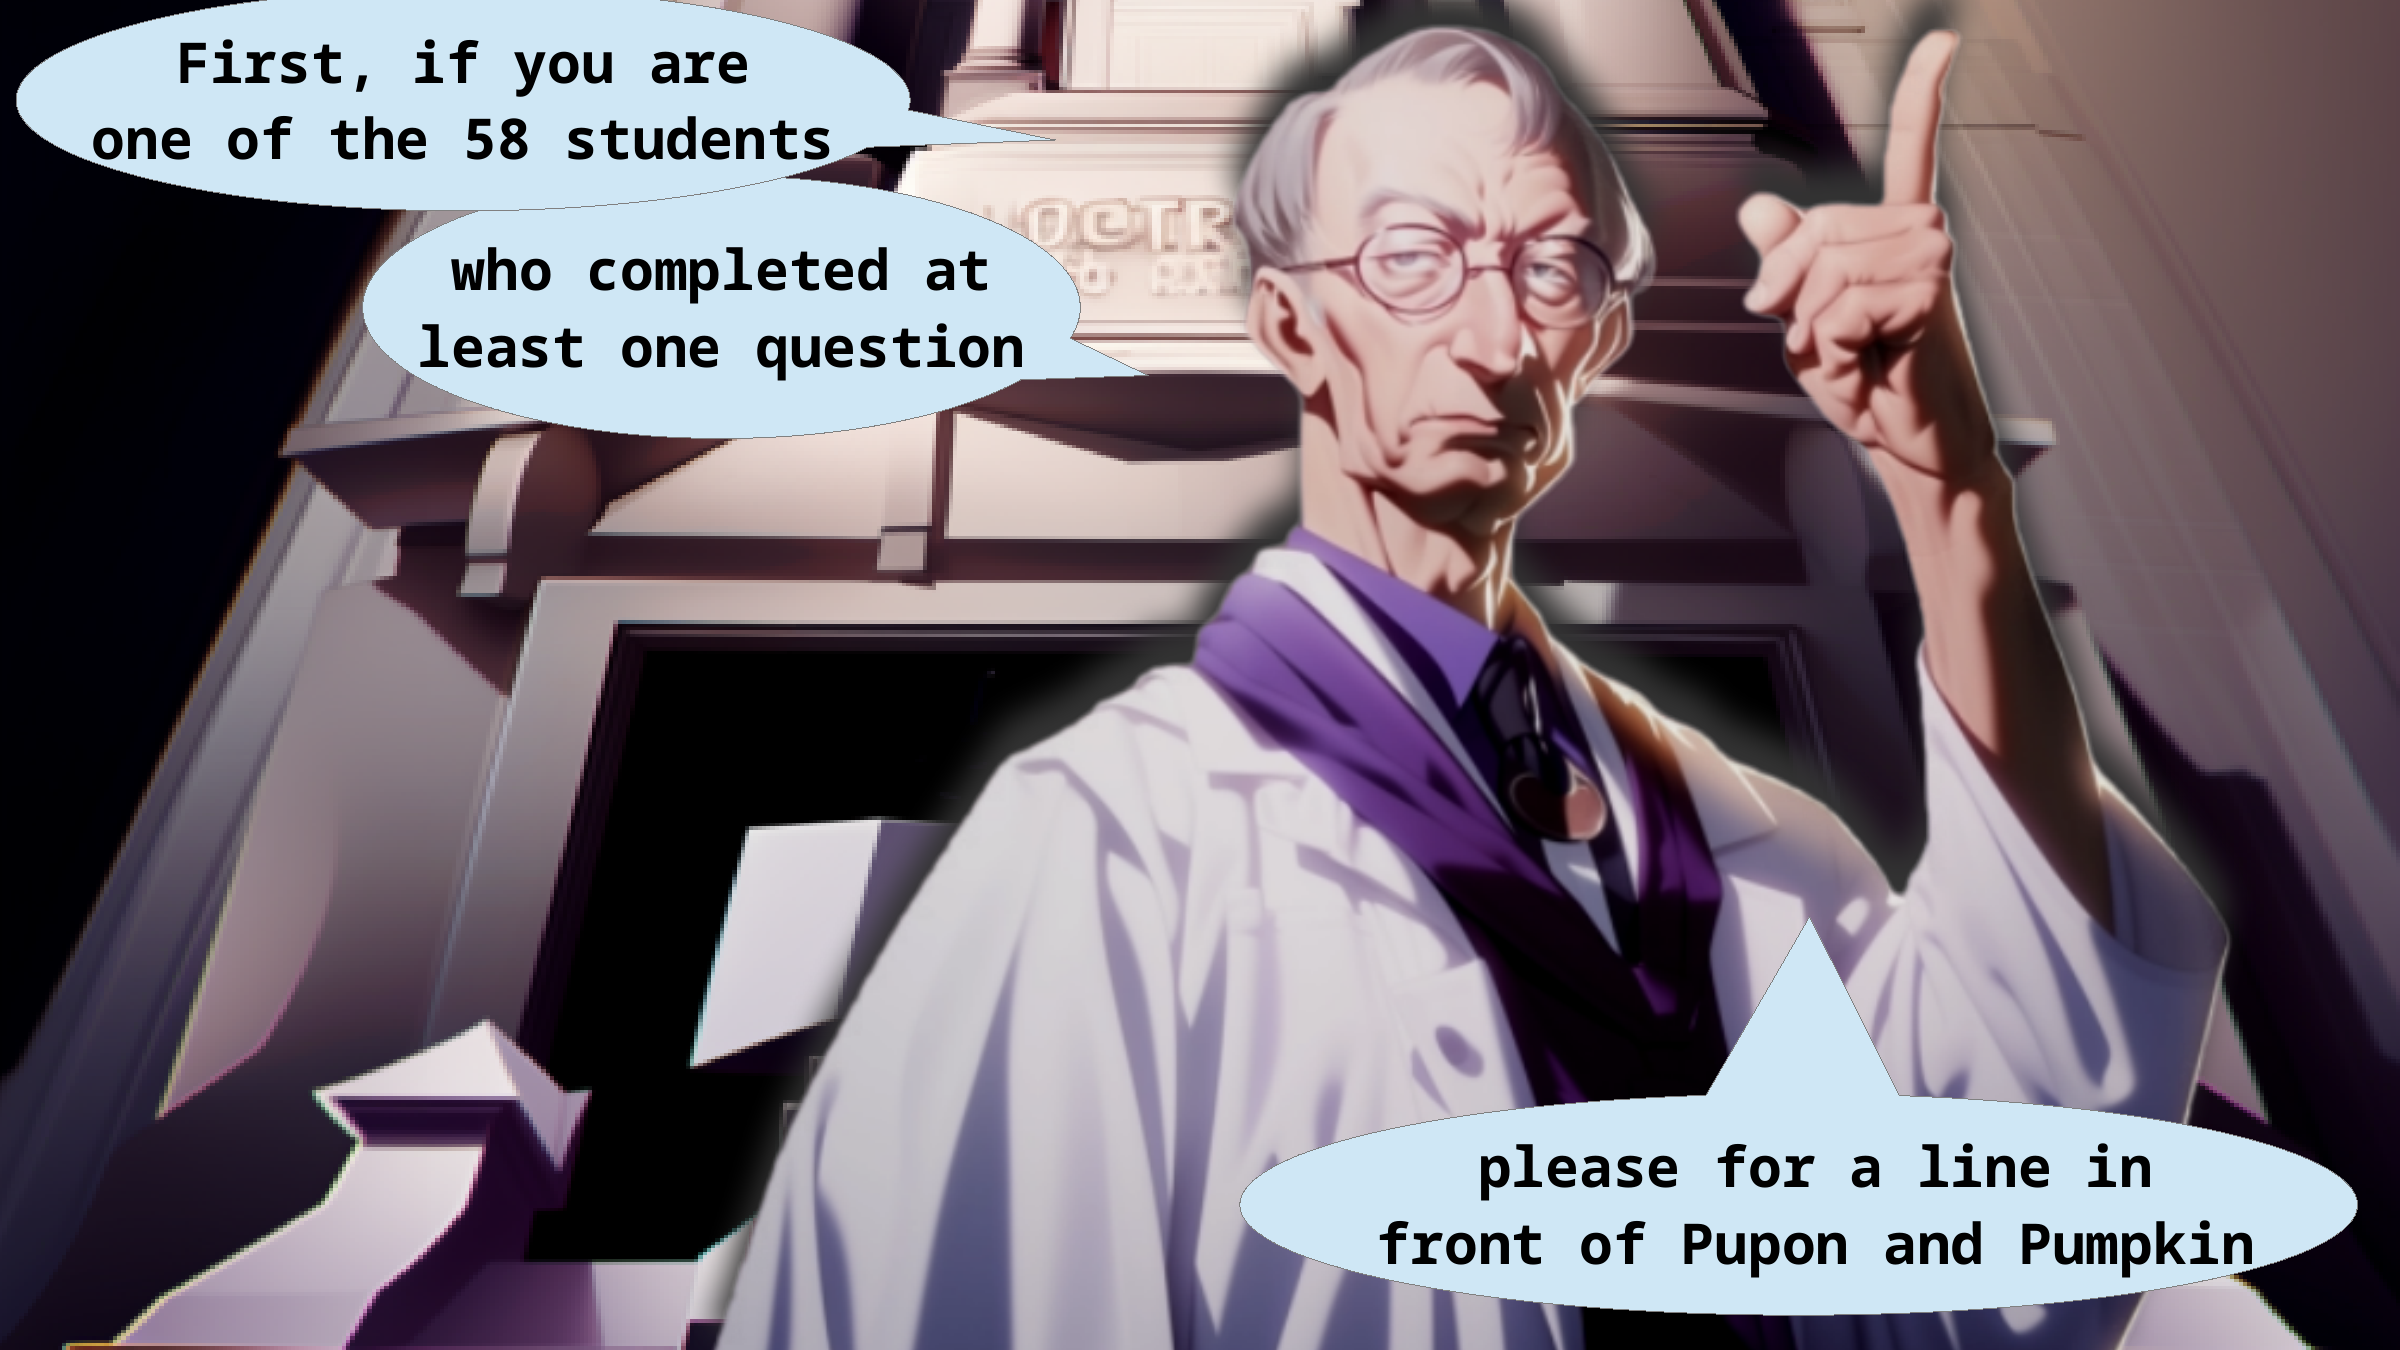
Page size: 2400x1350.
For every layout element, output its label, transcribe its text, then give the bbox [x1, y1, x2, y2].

text_box who completed at least one question [362, 177, 1149, 439]
text_box First, if you are one of the 58 students [16, 0, 1056, 211]
text_box please for a line in front of Pupon and Pumpkin [1239, 916, 2358, 1316]
picture [0, 0, 2400, 1350]
